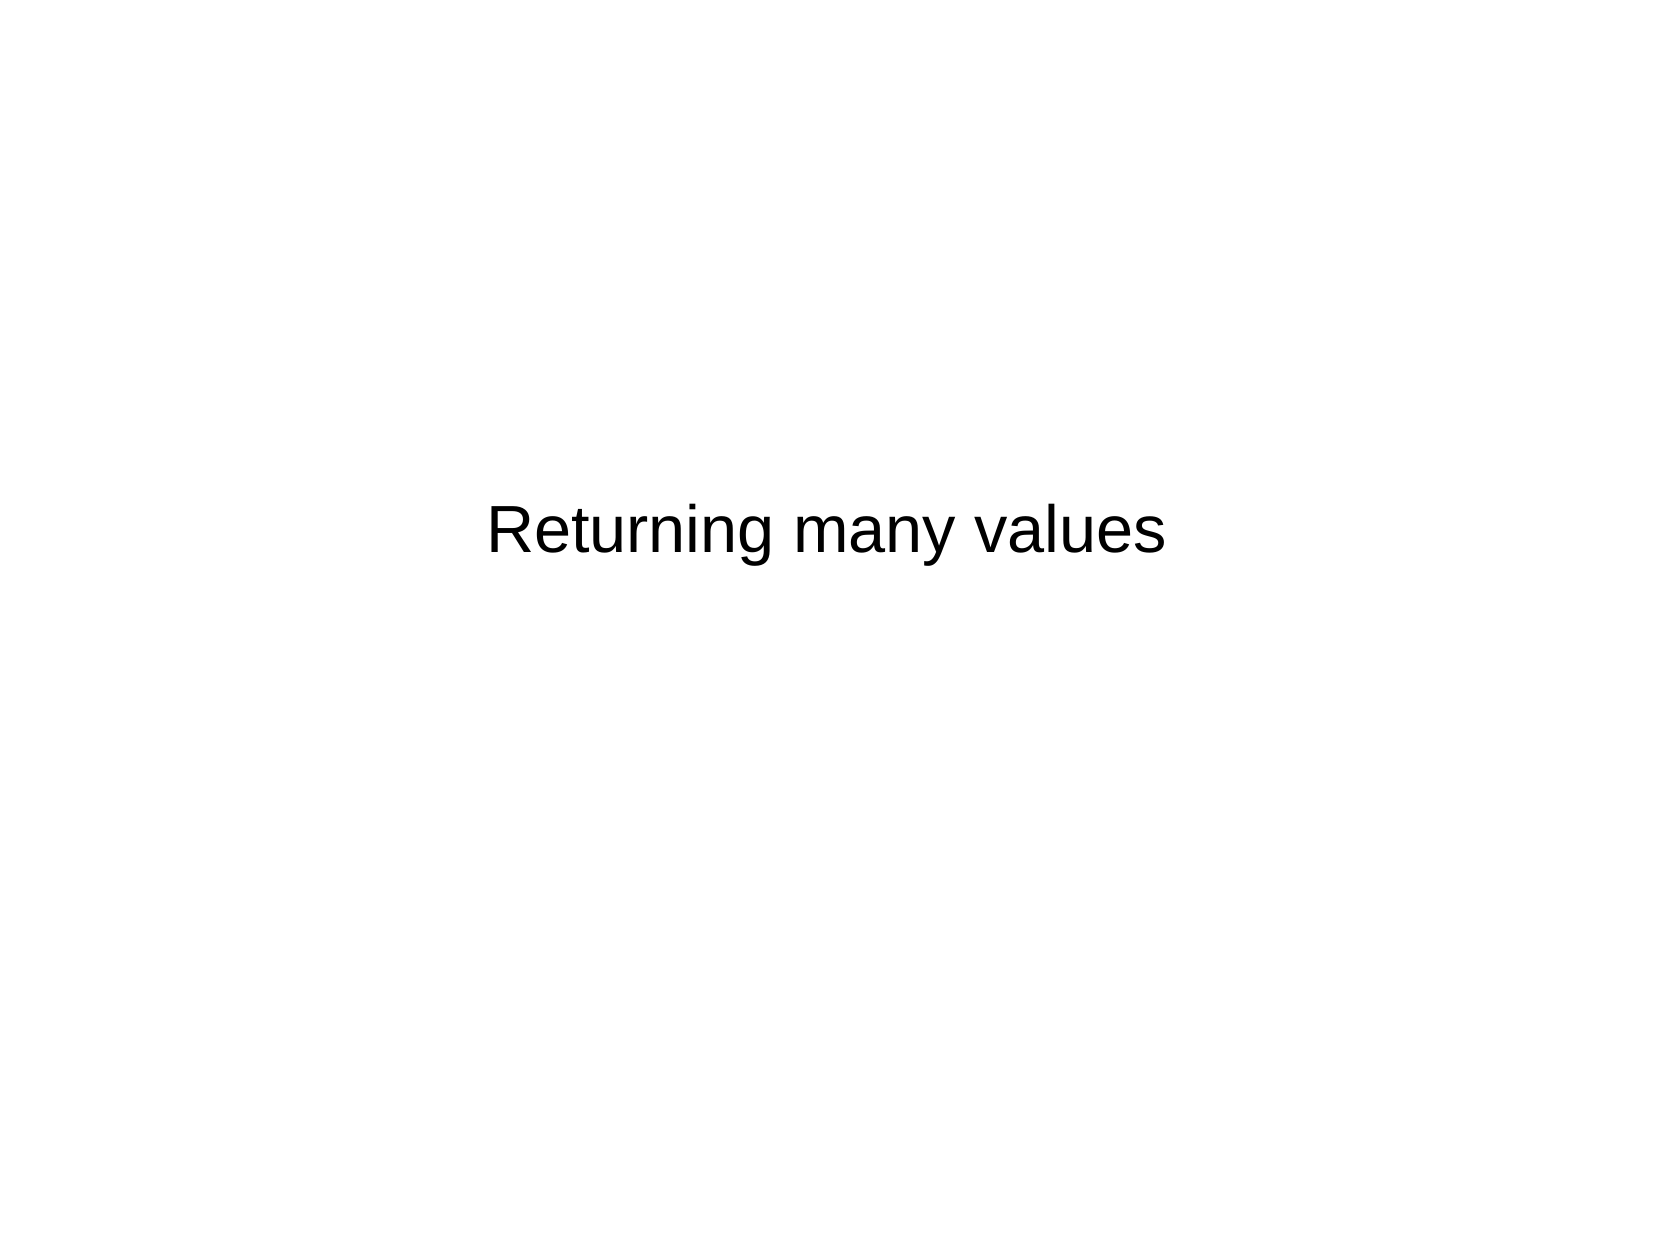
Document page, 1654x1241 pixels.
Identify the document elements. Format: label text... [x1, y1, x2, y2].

subtitle Returning many values [82, 49, 1571, 1010]
